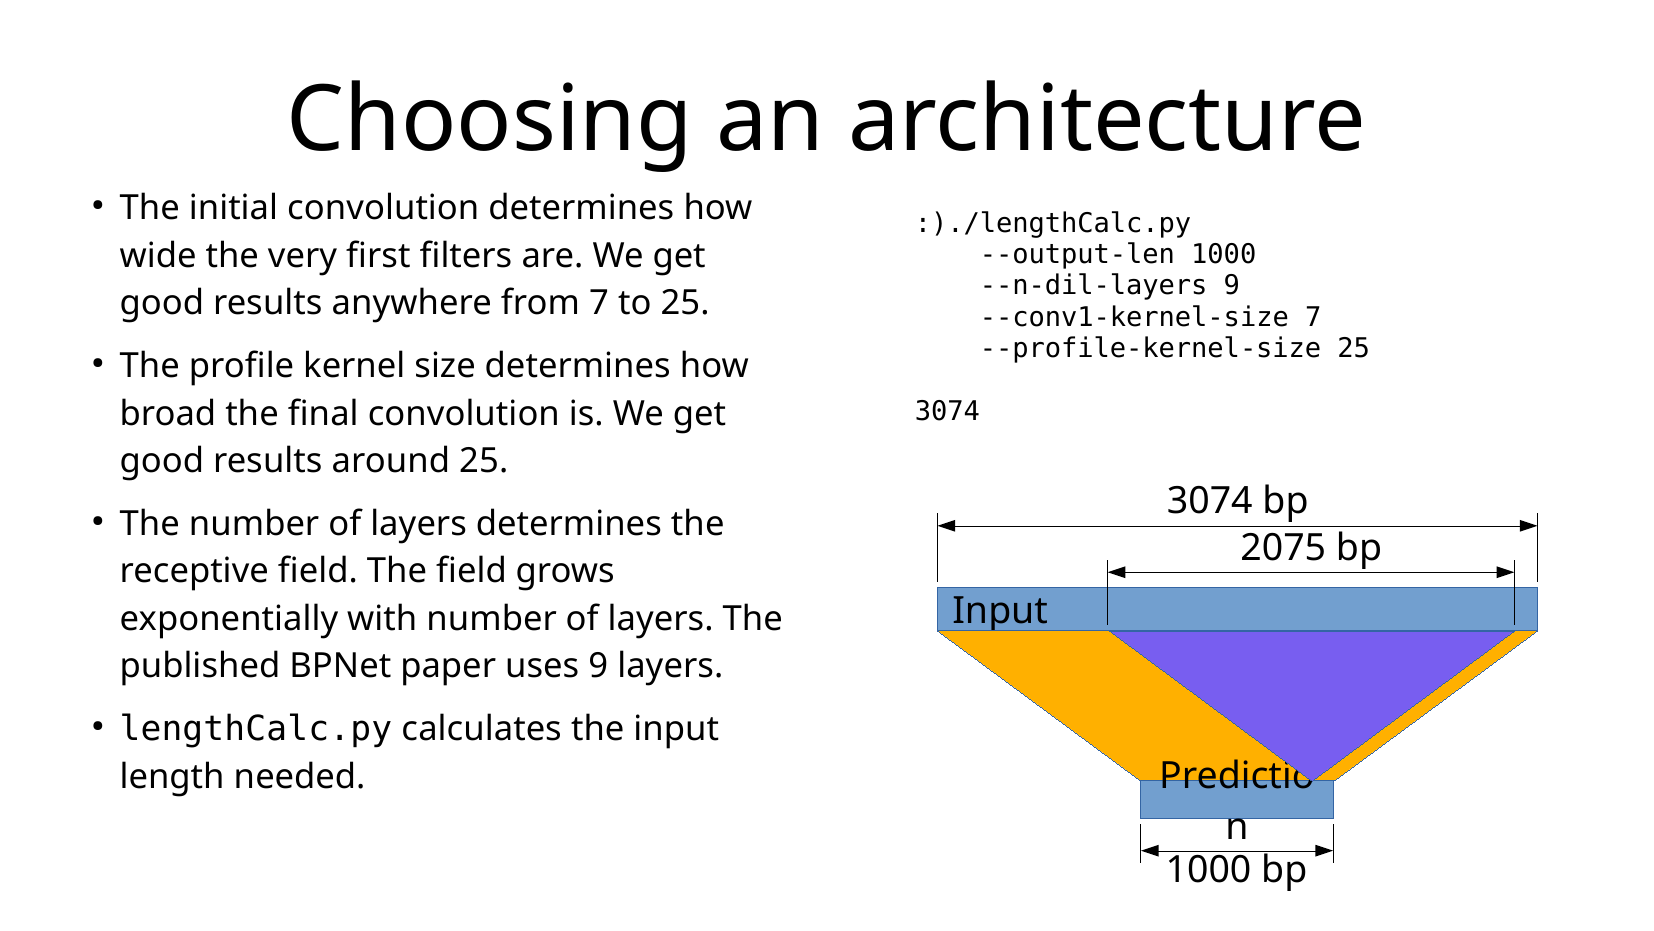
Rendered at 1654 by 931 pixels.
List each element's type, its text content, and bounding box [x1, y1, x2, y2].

text_box Prediction [1140, 780, 1334, 819]
text_box :)./lengthCalc.py --output-len 1000 --n-dil-layers 9 --conv1-kernel-size 7 --profile-kernel-size 25 3074 [900, 200, 1629, 434]
text_box [1222, 770, 1234, 780]
text_box [937, 630, 1538, 782]
text_box [1202, 770, 1212, 776]
list The initial convolution determines how wide the very first filters are. We get good results anywhere from 7 to 25. The profile kernel size determines how broad the final convolution is. We get good results around 25. The number of layers determines the receptive field. The field grows exponentially with number of layers. The published BPNet paper uses 9 layers. lengthCalc.py calculates the input length needed. [82, 182, 788, 826]
title Choosing an architecture [82, 37, 1571, 193]
text_box [1166, 764, 1176, 775]
text_box Input [994, 605, 1006, 621]
text_box Input [937, 587, 1538, 630]
